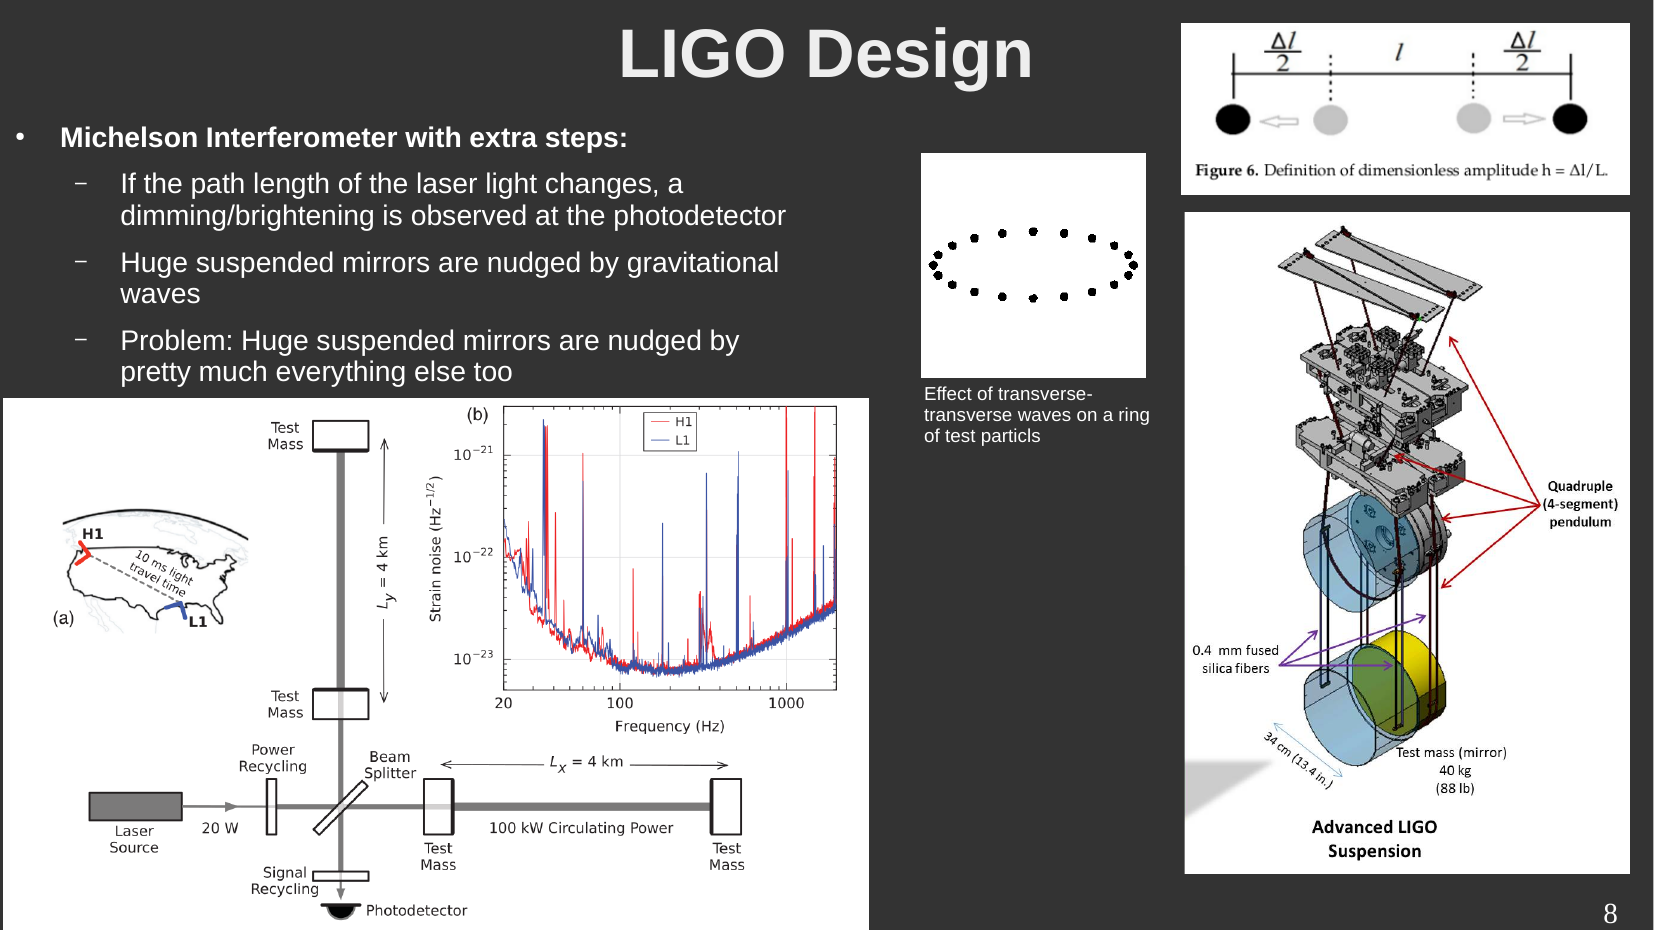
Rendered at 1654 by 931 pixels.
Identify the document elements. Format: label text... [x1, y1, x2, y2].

picture [1181, 23, 1630, 195]
text_box Effect of transverse-transverse waves on a ring of test particls [909, 376, 1176, 461]
picture [3, 398, 869, 931]
picture [1184, 212, 1630, 875]
title LIGO Design [82, 0, 1571, 132]
picture [921, 153, 1146, 376]
list Michelson Interferometer with extra steps: If the path length of the laser light changes, a dimming/brightening is observed at the photodetector Huge suspended mirrors are nudged by gravitational waves Problem: Huge suspended mirrors are nudged by pretty much everything else too [0, 122, 792, 390]
